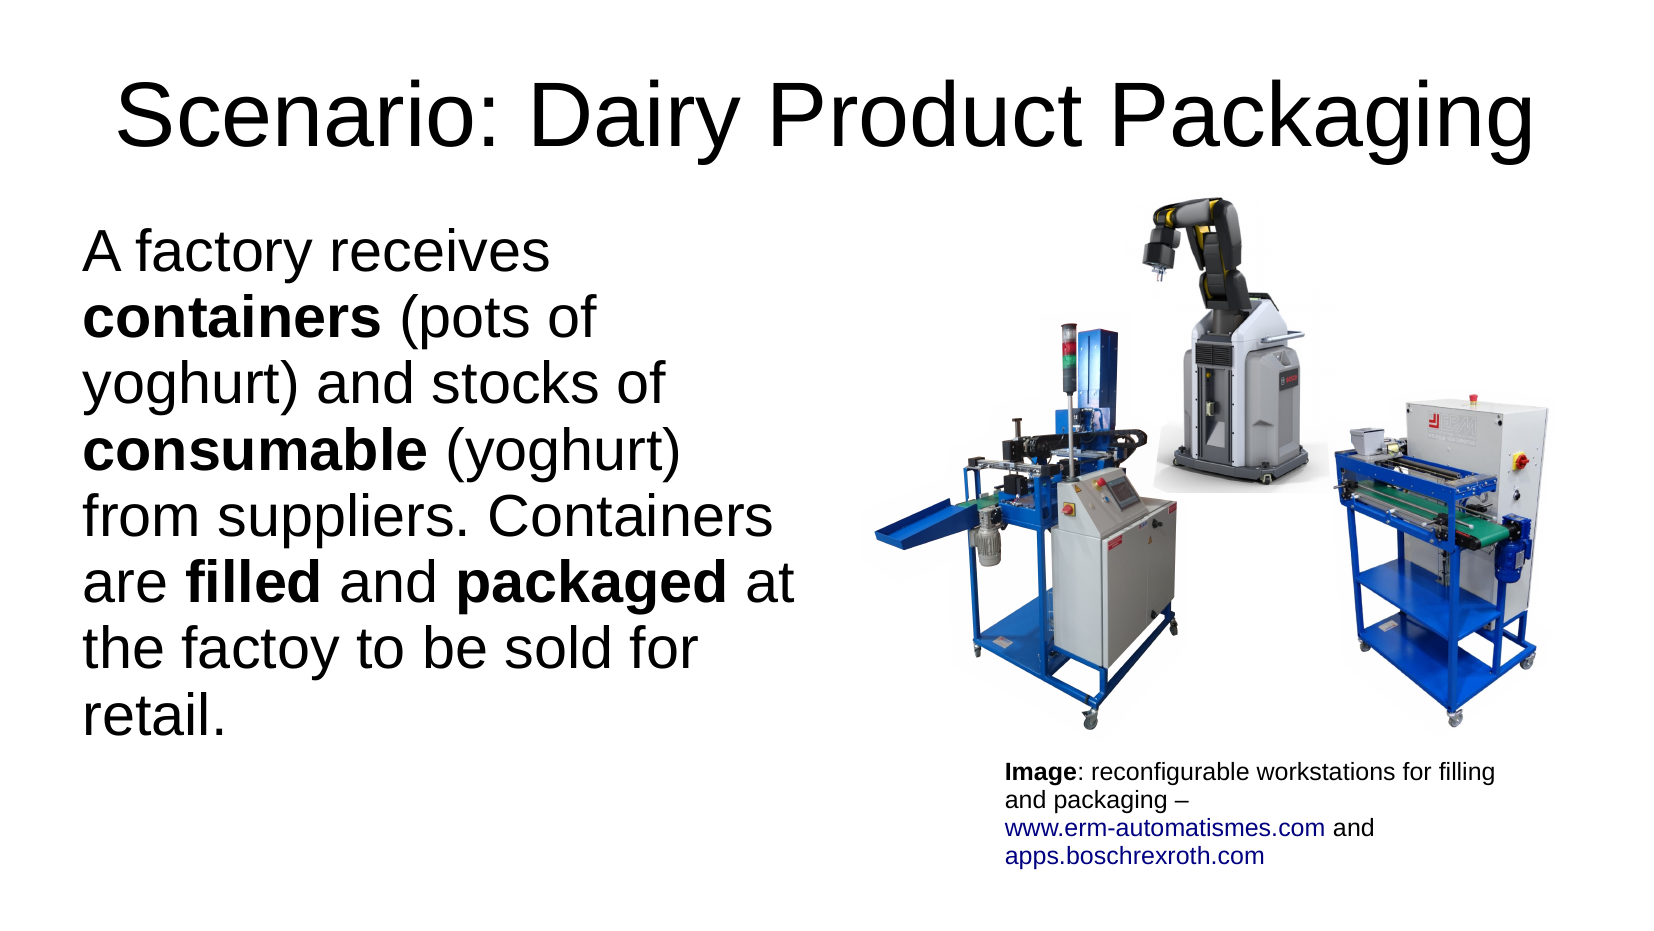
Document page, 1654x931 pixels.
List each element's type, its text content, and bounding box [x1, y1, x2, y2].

text_box Image: reconfigurable workstations for filling and packaging – www.erm-automatismes.com and apps.boschrexroth.com [990, 750, 1531, 877]
picture [854, 192, 1566, 751]
list A factory receives containers (pots of yoghurt) and stocks of consumable (yoghurt) from suppliers. Containers are filled and packaged at the factoy to be sold for retail. [82, 217, 809, 758]
title Scenario: Dairy Product Packaging [82, 37, 1571, 193]
